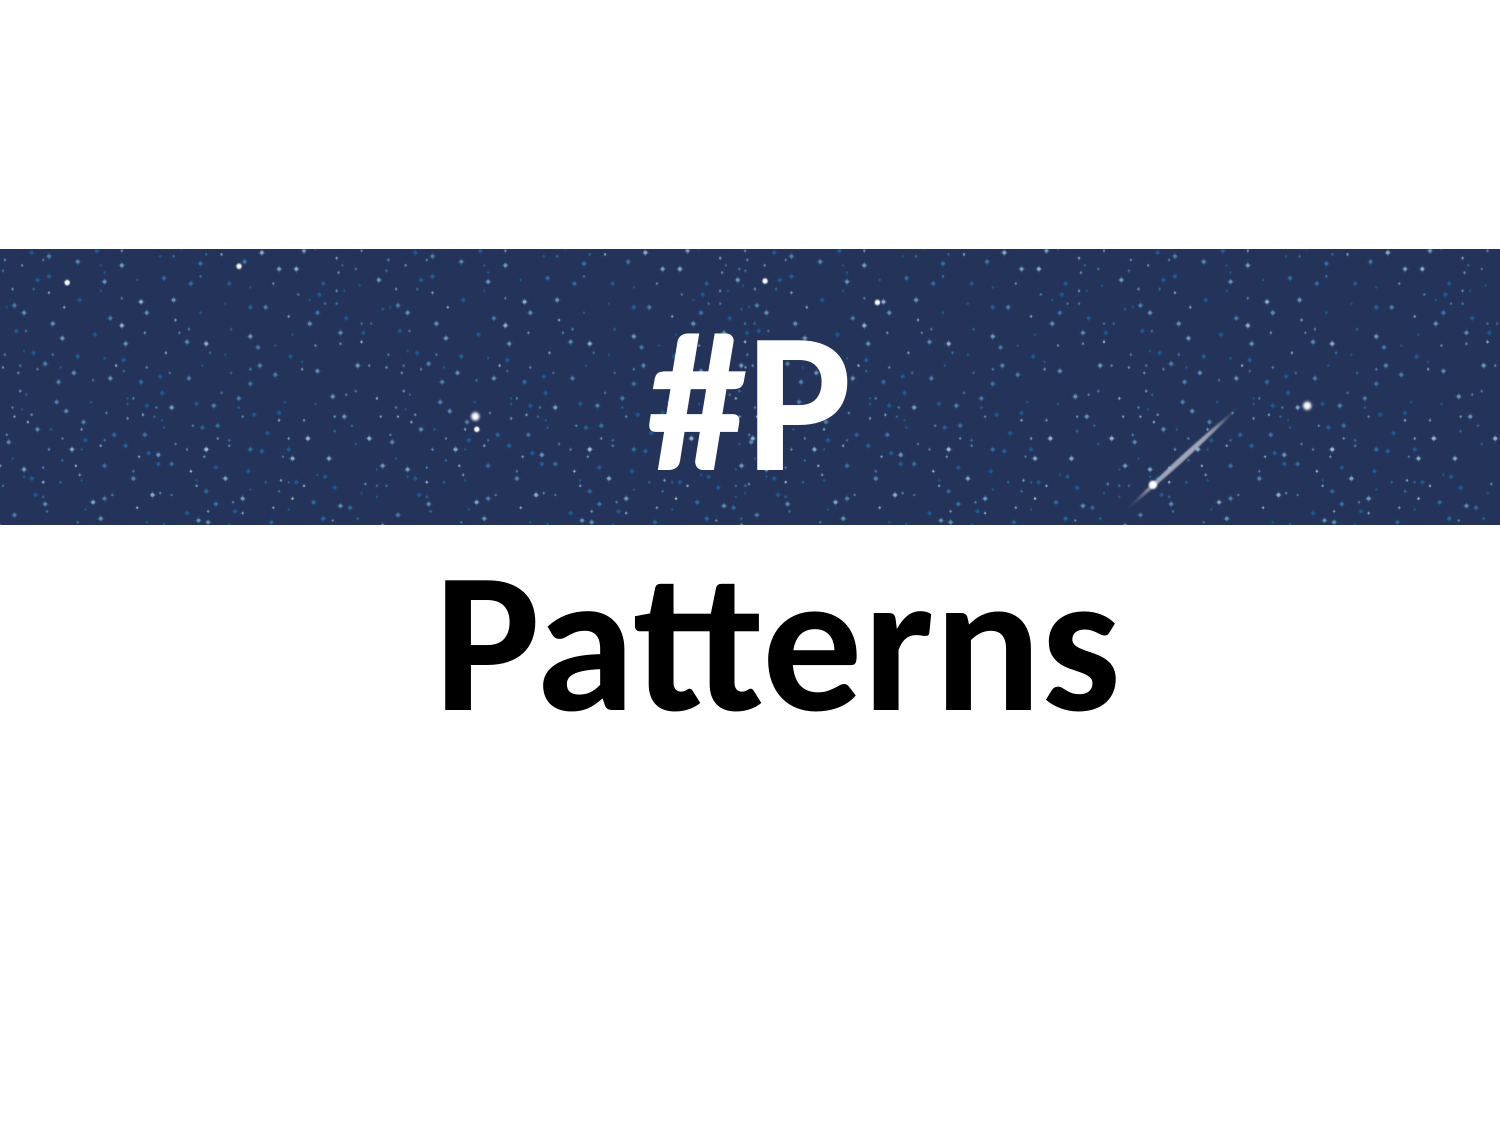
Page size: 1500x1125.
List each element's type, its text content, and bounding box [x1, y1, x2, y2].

list #P Patterns [75, 262, 1425, 1005]
picture [0, 249, 1500, 525]
